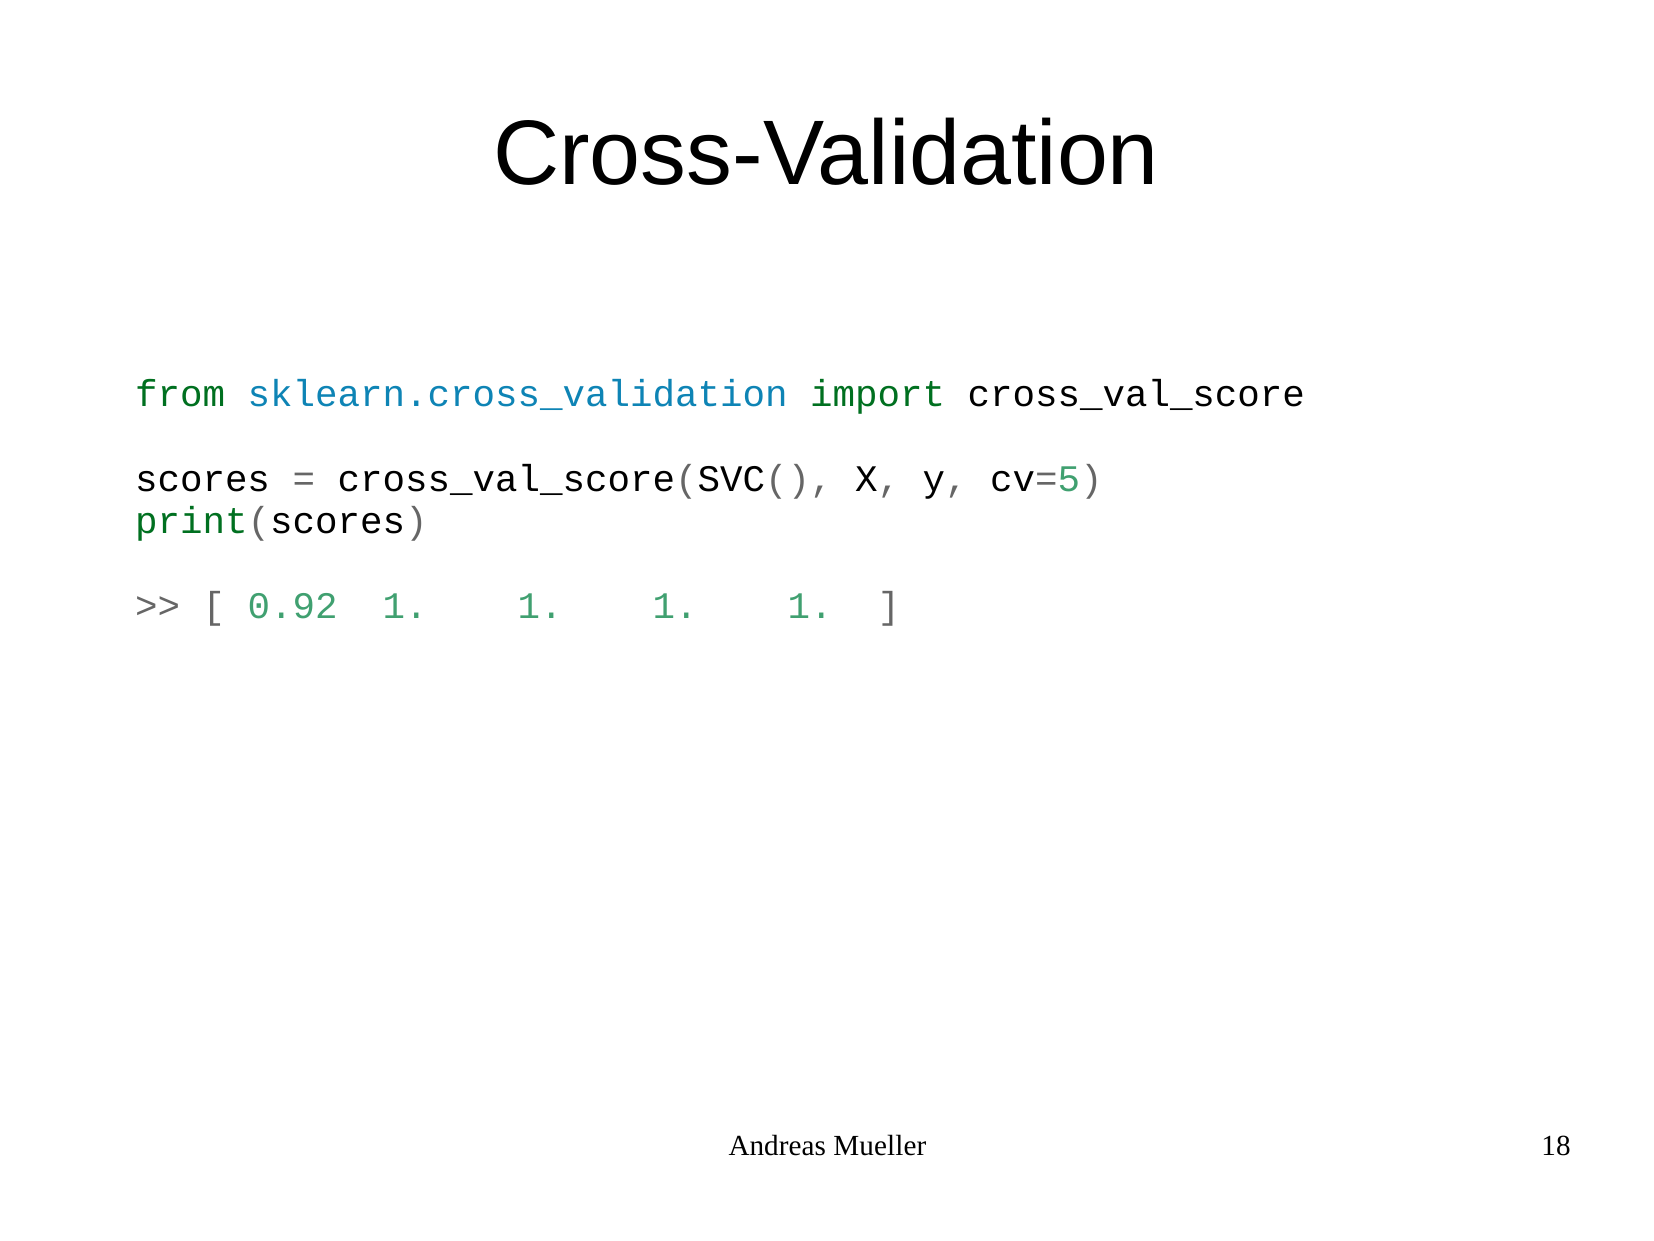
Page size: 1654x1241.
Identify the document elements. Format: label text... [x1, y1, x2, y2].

title Cross-Validation [82, 49, 1571, 257]
text_box from sklearn.cross_validation import cross_val_score scores = cross_val_score(SVC(), X, y, cv=5) print(scores) >> [ 0.92 1. 1. 1. 1. ] [135, 375, 1411, 675]
